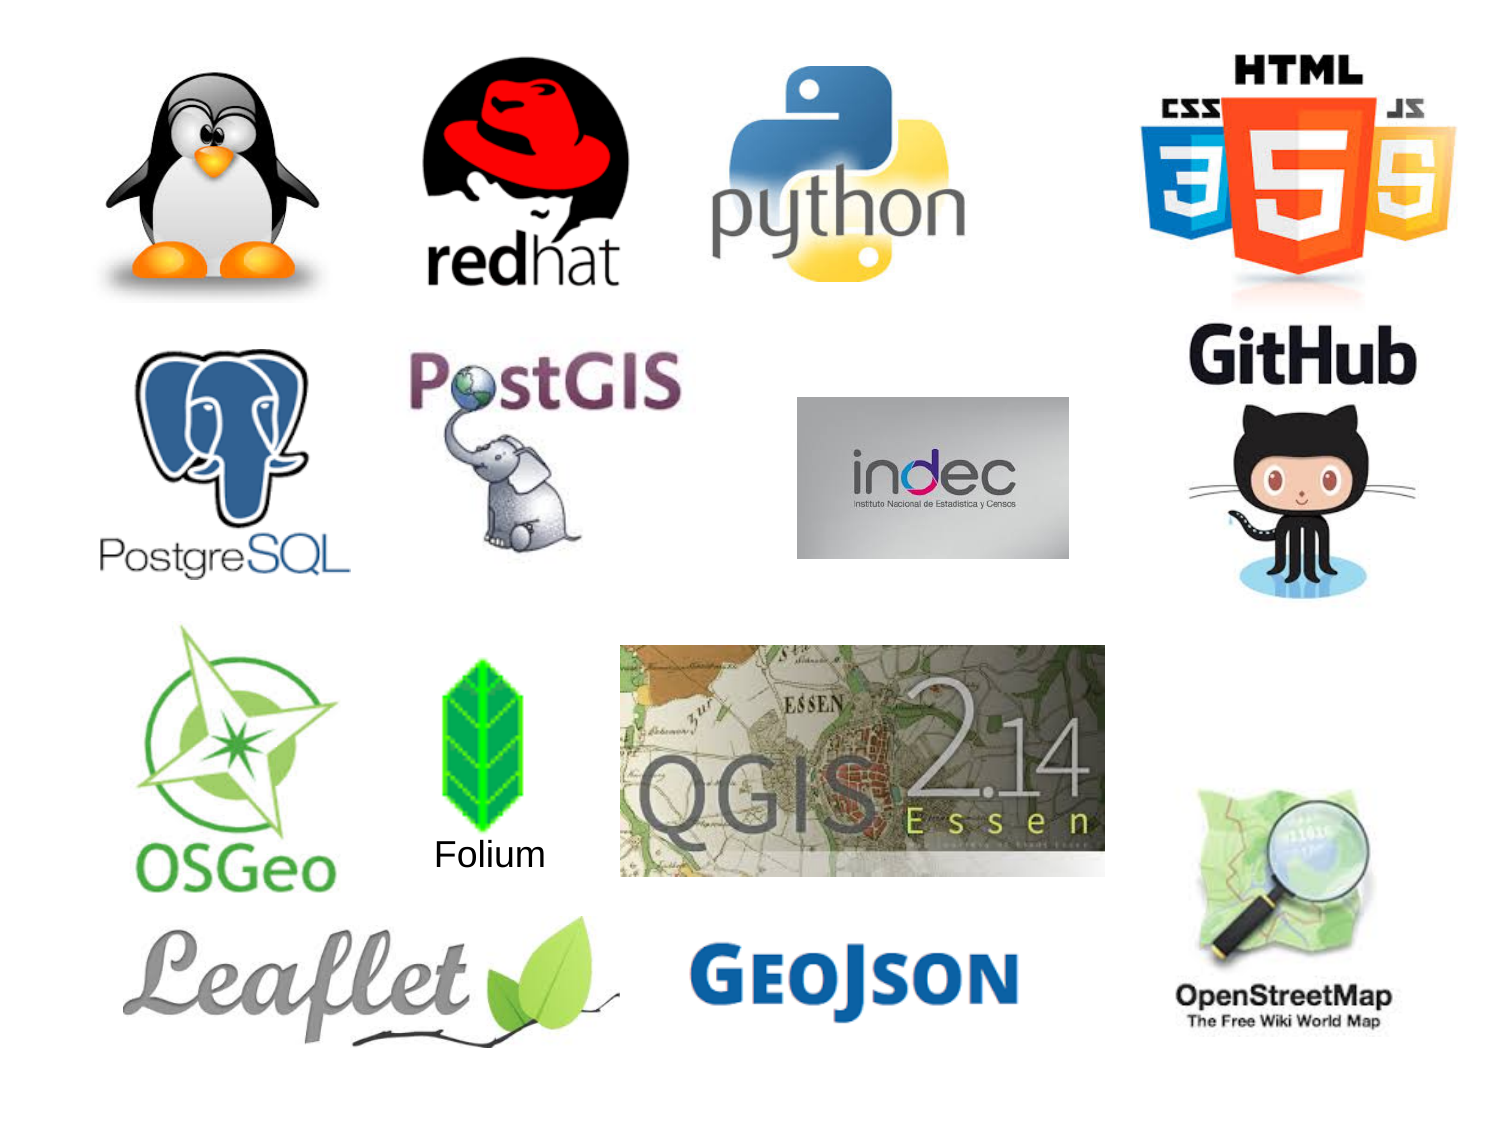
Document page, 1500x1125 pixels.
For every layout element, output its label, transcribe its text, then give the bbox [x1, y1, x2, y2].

picture [797, 397, 1069, 559]
picture [100, 350, 351, 580]
picture [679, 928, 1028, 1028]
picture [123, 916, 620, 1048]
picture [348, 54, 999, 290]
picture [1139, 54, 1459, 313]
picture [1175, 314, 1429, 610]
picture [395, 338, 696, 570]
picture [620, 645, 1105, 877]
picture [1151, 763, 1421, 1037]
picture [88, 621, 584, 894]
text_box Folium [419, 822, 562, 883]
picture [88, 66, 337, 303]
